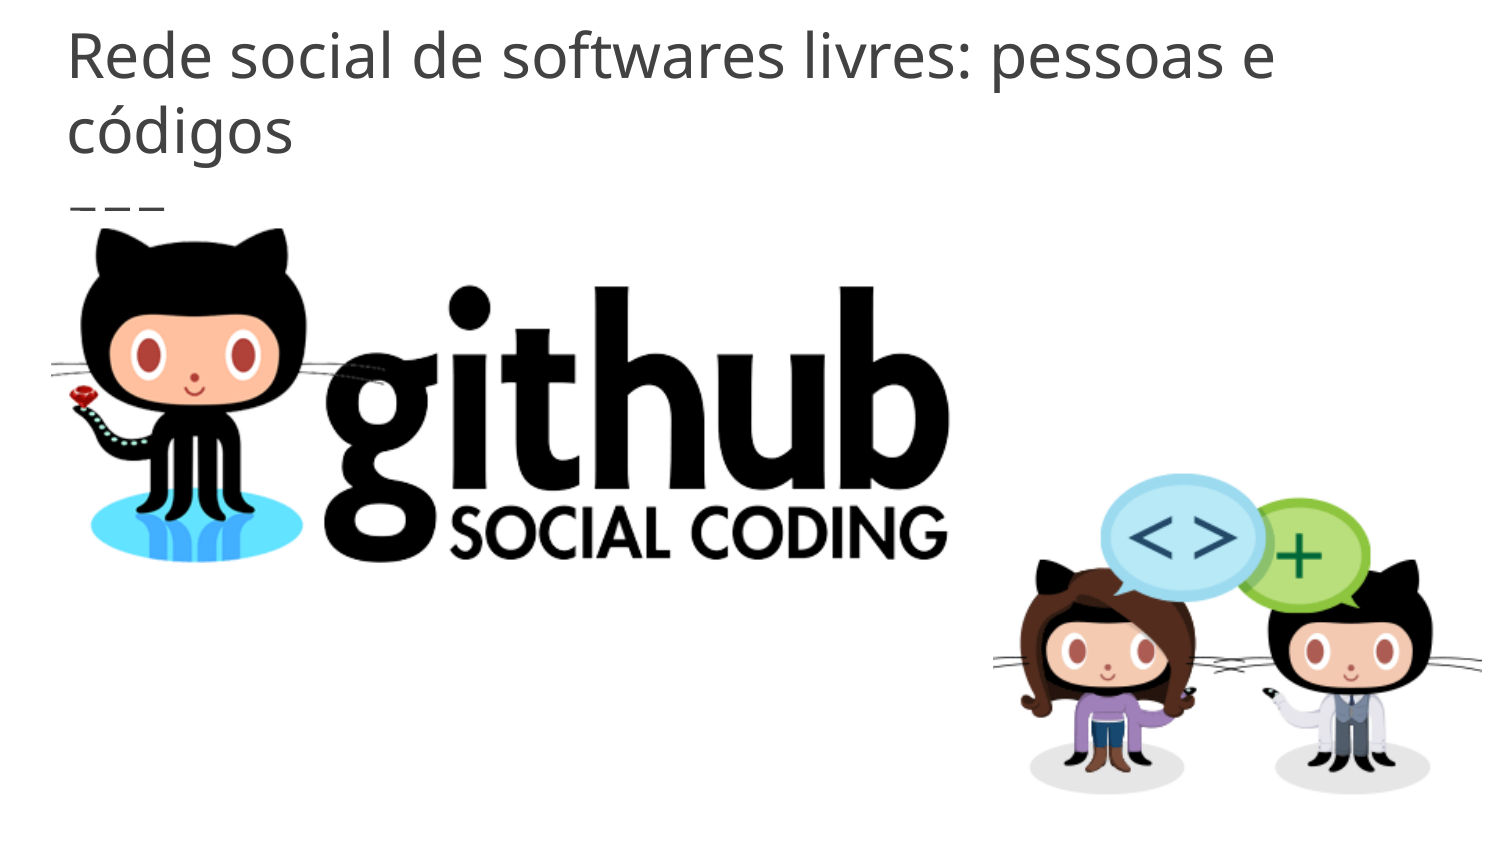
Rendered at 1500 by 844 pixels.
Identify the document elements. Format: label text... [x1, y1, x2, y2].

picture [993, 438, 1482, 829]
title Rede social de softwares livres: pessoas e códigos [51, 61, 1449, 182]
picture [51, 213, 958, 574]
